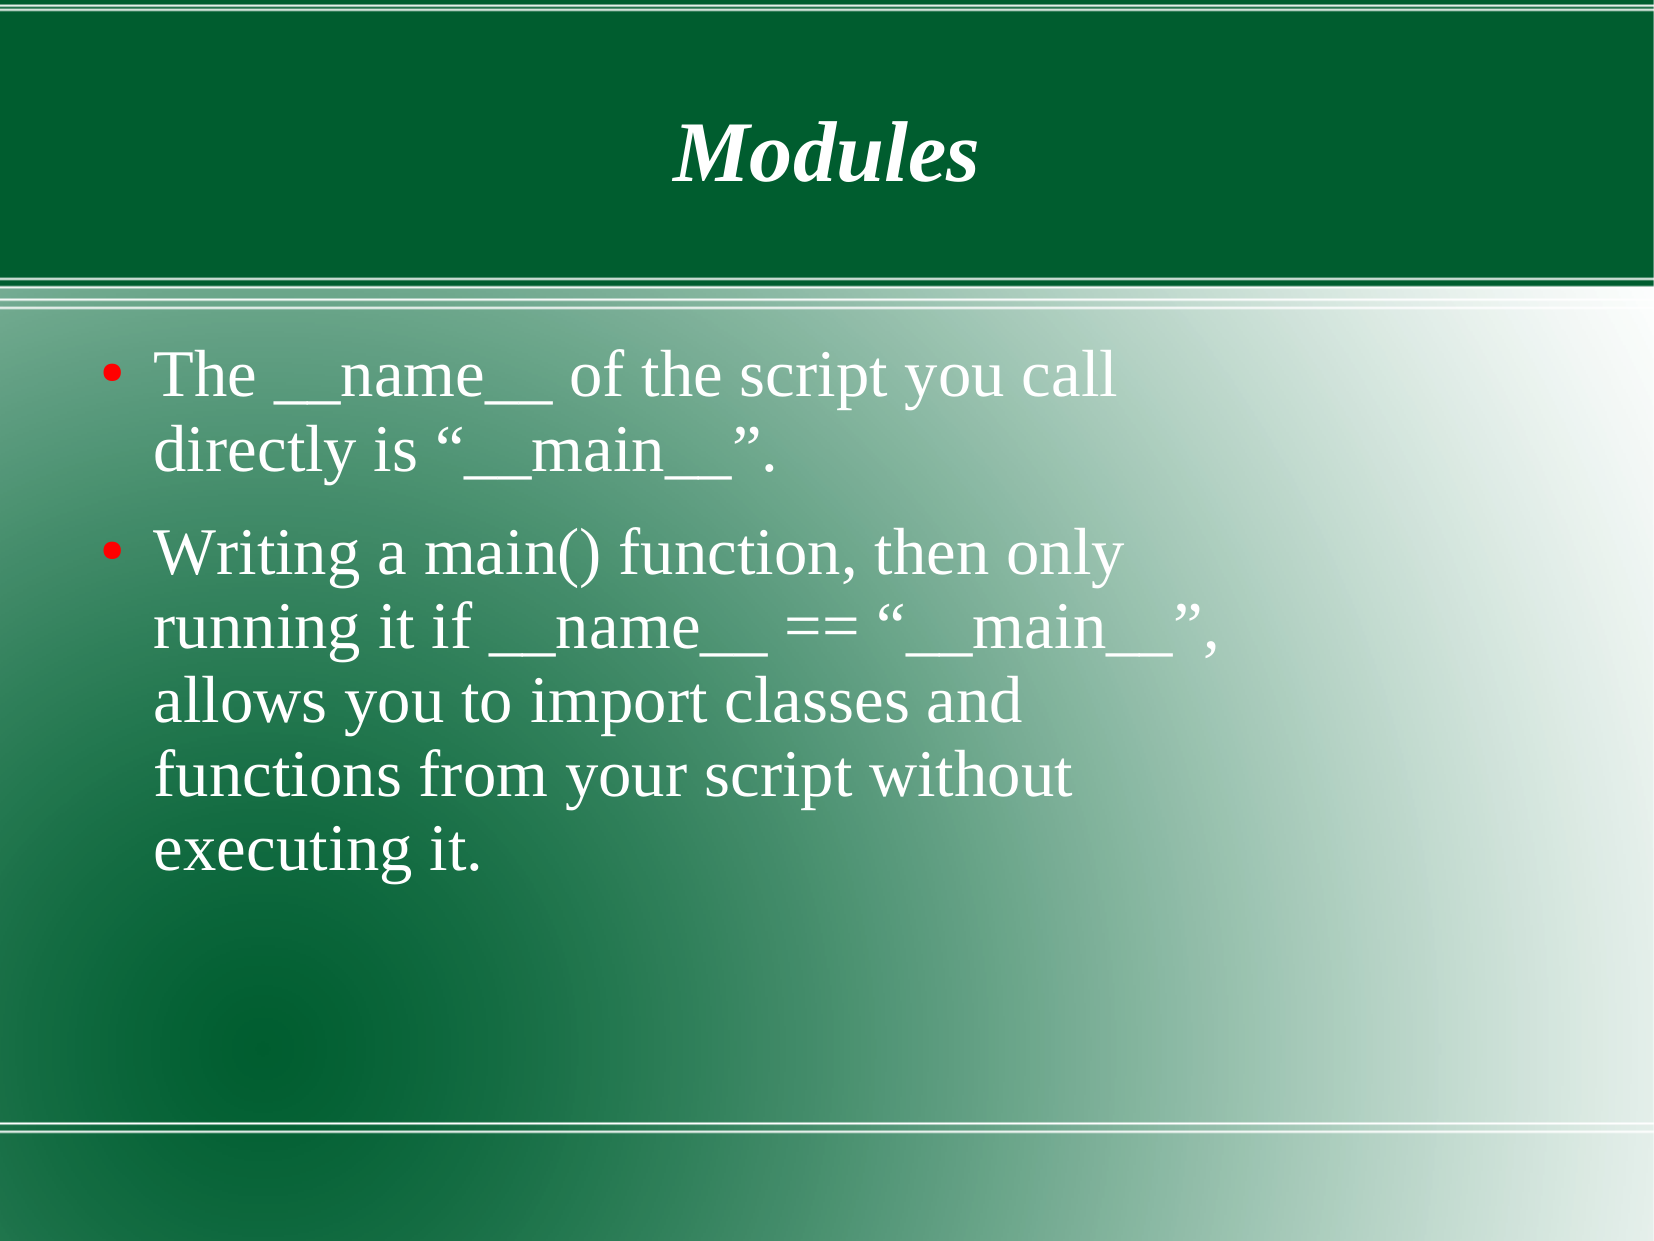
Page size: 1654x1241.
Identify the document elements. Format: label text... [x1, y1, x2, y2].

title Modules [82, 49, 1571, 257]
list The __name__ of the script you call directly is “__main__”. Writing a main() function, then only running it if __name__ == “__main__”, allows you to import classes and functions from your script without executing it. [82, 337, 1571, 1156]
picture [0, 0, 1654, 1241]
